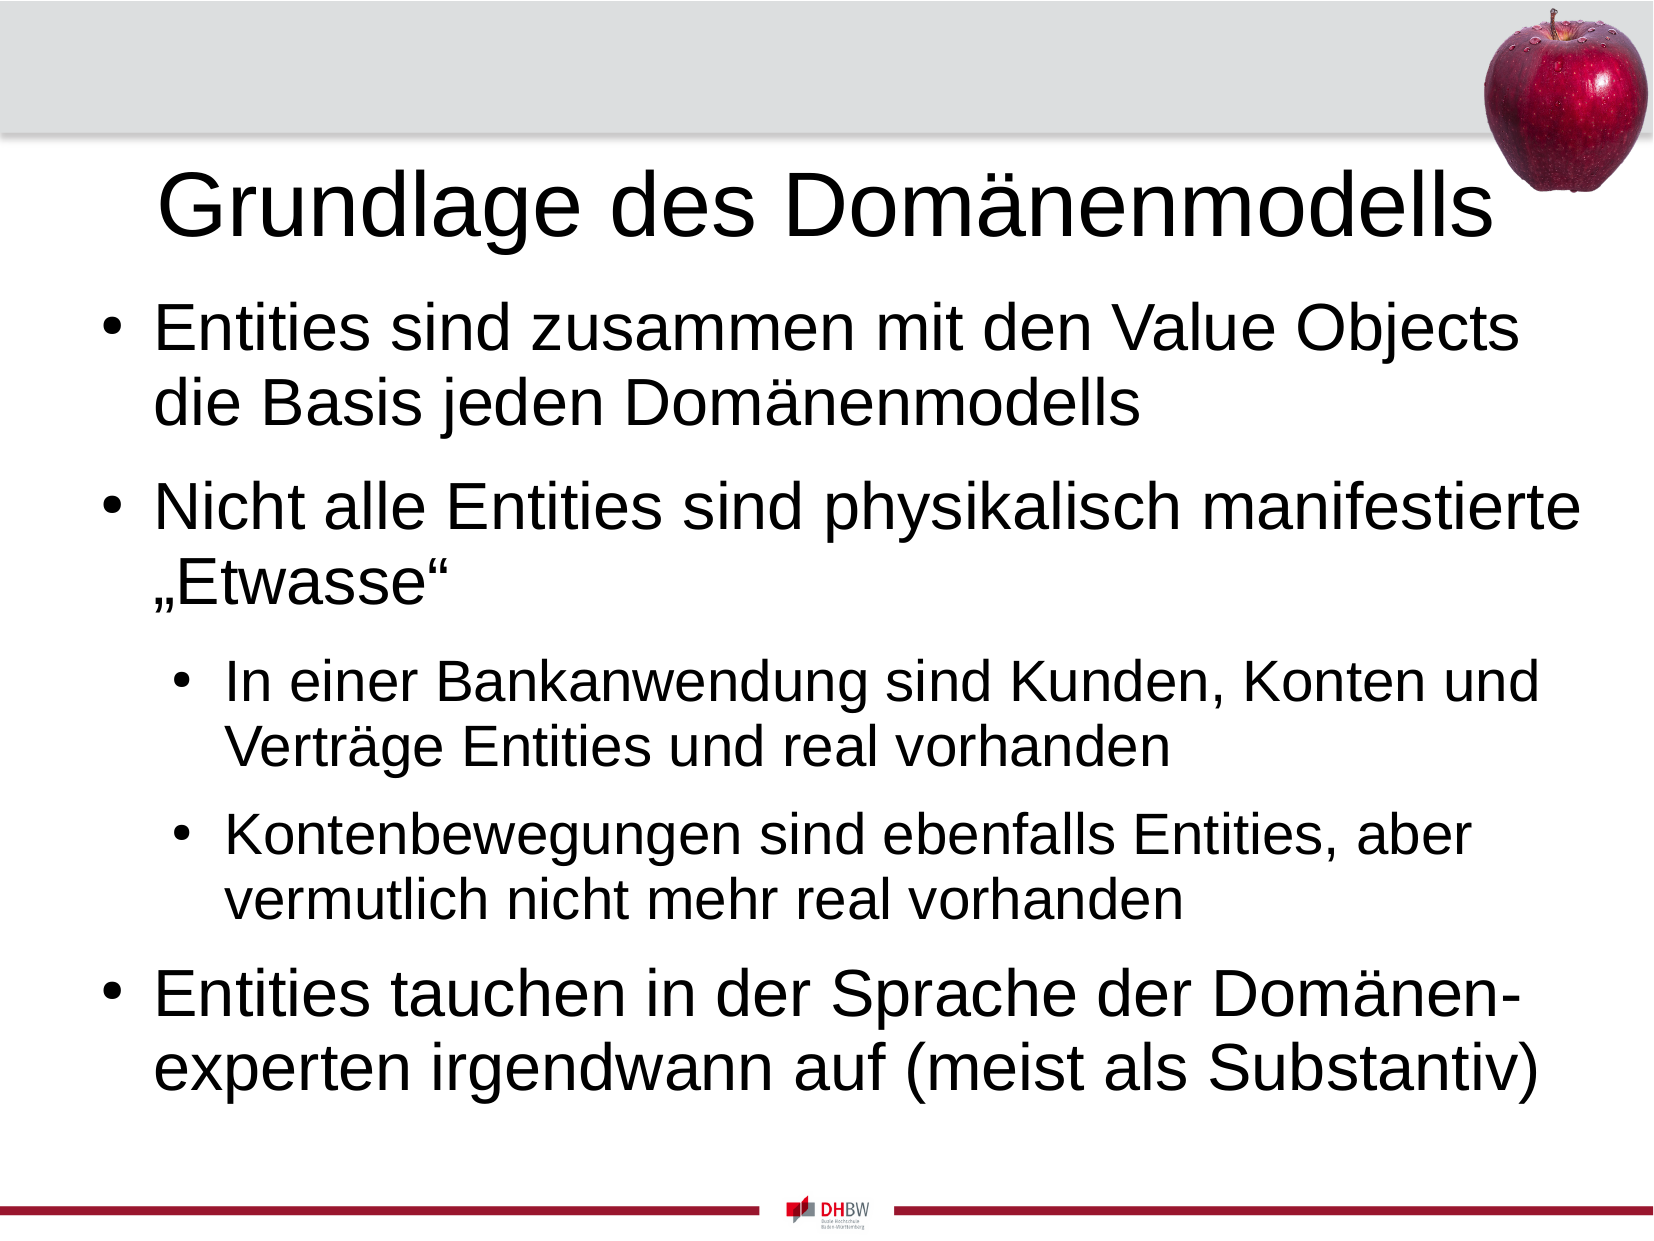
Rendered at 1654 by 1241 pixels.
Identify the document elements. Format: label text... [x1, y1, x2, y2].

list Entities sind zusammen mit den Value Objects die Basis jeden Domänenmodells Nicht alle Entities sind physikalisch manifestierte „Etwasse“ In einer Bankanwendung sind Kunden, Konten und Verträge Entities und real vorhanden Kontenbewegungen sind ebenfalls Entities, aber vermutlich nicht mehr real vorhanden Entities tauchen in der Sprache der Domänen-experten irgendwann auf (meist als Substantiv) [82, 290, 1607, 1106]
title Grundlage des Domänenmodells [82, 147, 1571, 257]
picture [0, 0, 1654, 1237]
